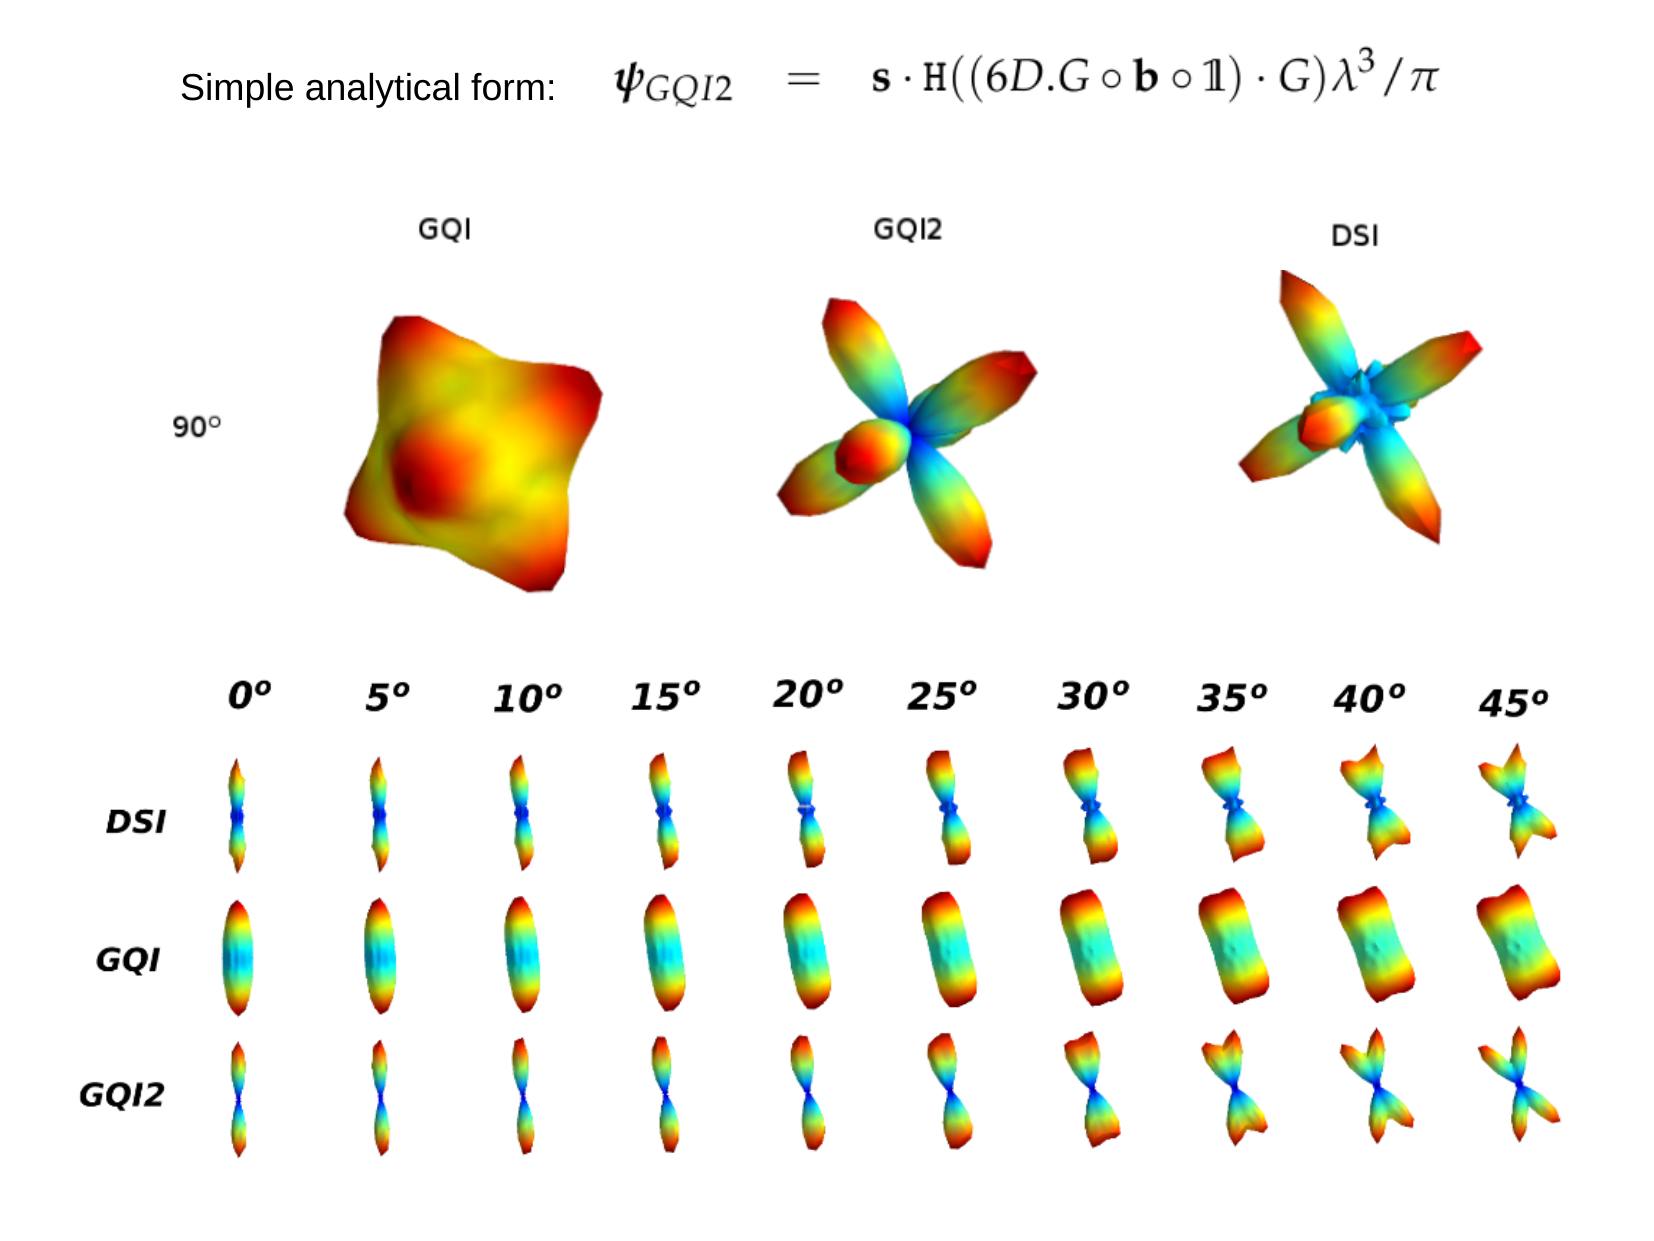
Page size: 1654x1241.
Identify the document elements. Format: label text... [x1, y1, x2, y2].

picture [59, 738, 1595, 1164]
picture [206, 649, 1558, 726]
text_box Simple analytical form: [165, 59, 572, 116]
picture [581, 29, 1477, 121]
picture [147, 186, 1556, 622]
